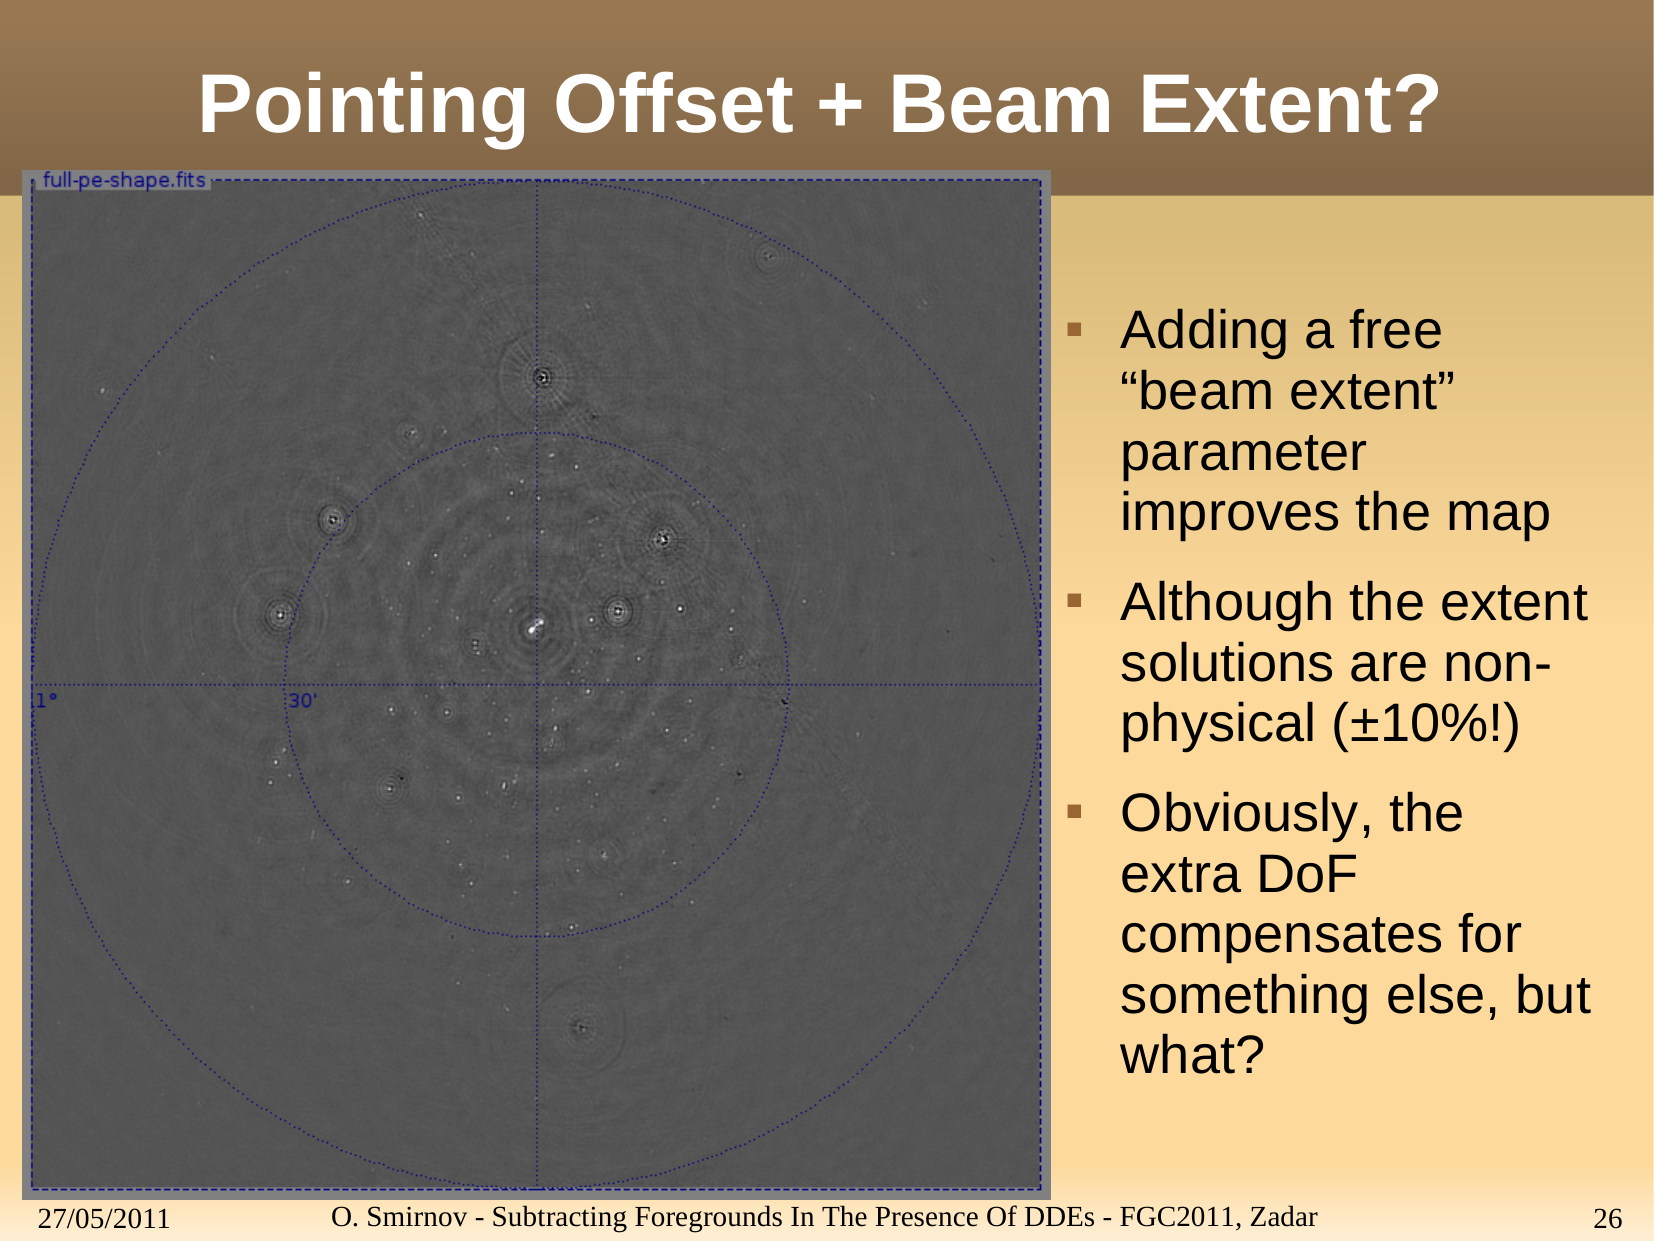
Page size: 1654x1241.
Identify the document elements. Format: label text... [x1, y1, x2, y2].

list Adding a free “beam extent” parameter improves the map Although the extent solutions are non-physical (±10%!) Obviously, the extra DoF compensates for something else, but what? [1050, 300, 1601, 1104]
picture [0, 0, 1654, 1241]
title Pointing Offset + Beam Extent? [76, 0, 1565, 208]
